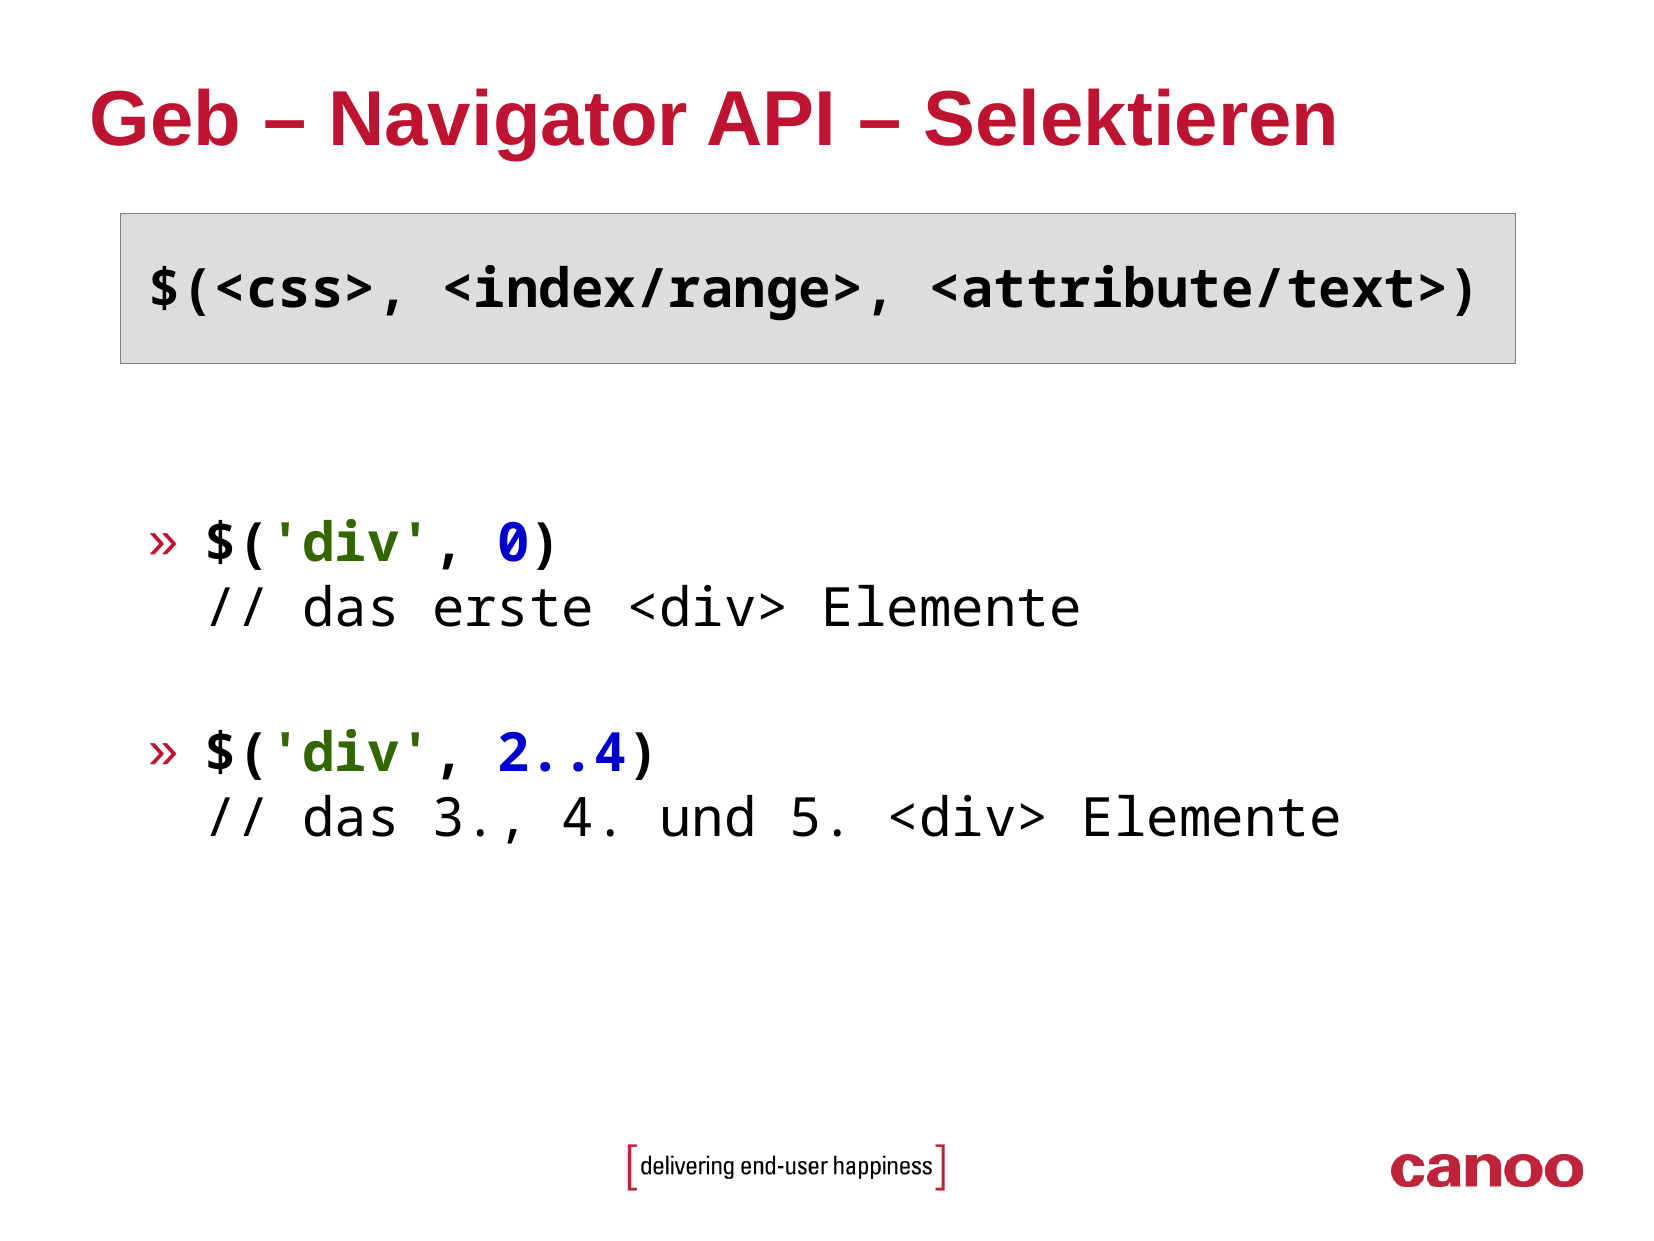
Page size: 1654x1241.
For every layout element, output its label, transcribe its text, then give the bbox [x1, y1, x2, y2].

picture [621, 1140, 951, 1194]
list $('div', 0) // das erste <div> Elemente $('div', 2..4) // das 3., 4. und 5. <div> Elemente [134, 499, 1546, 1081]
title Geb – Navigator API – Selektieren [75, 60, 1591, 181]
text_box [120, 213, 1516, 364]
picture [1391, 1154, 1583, 1187]
list $(<css>, <index/range>, <attribute/text>) [134, 245, 1546, 376]
